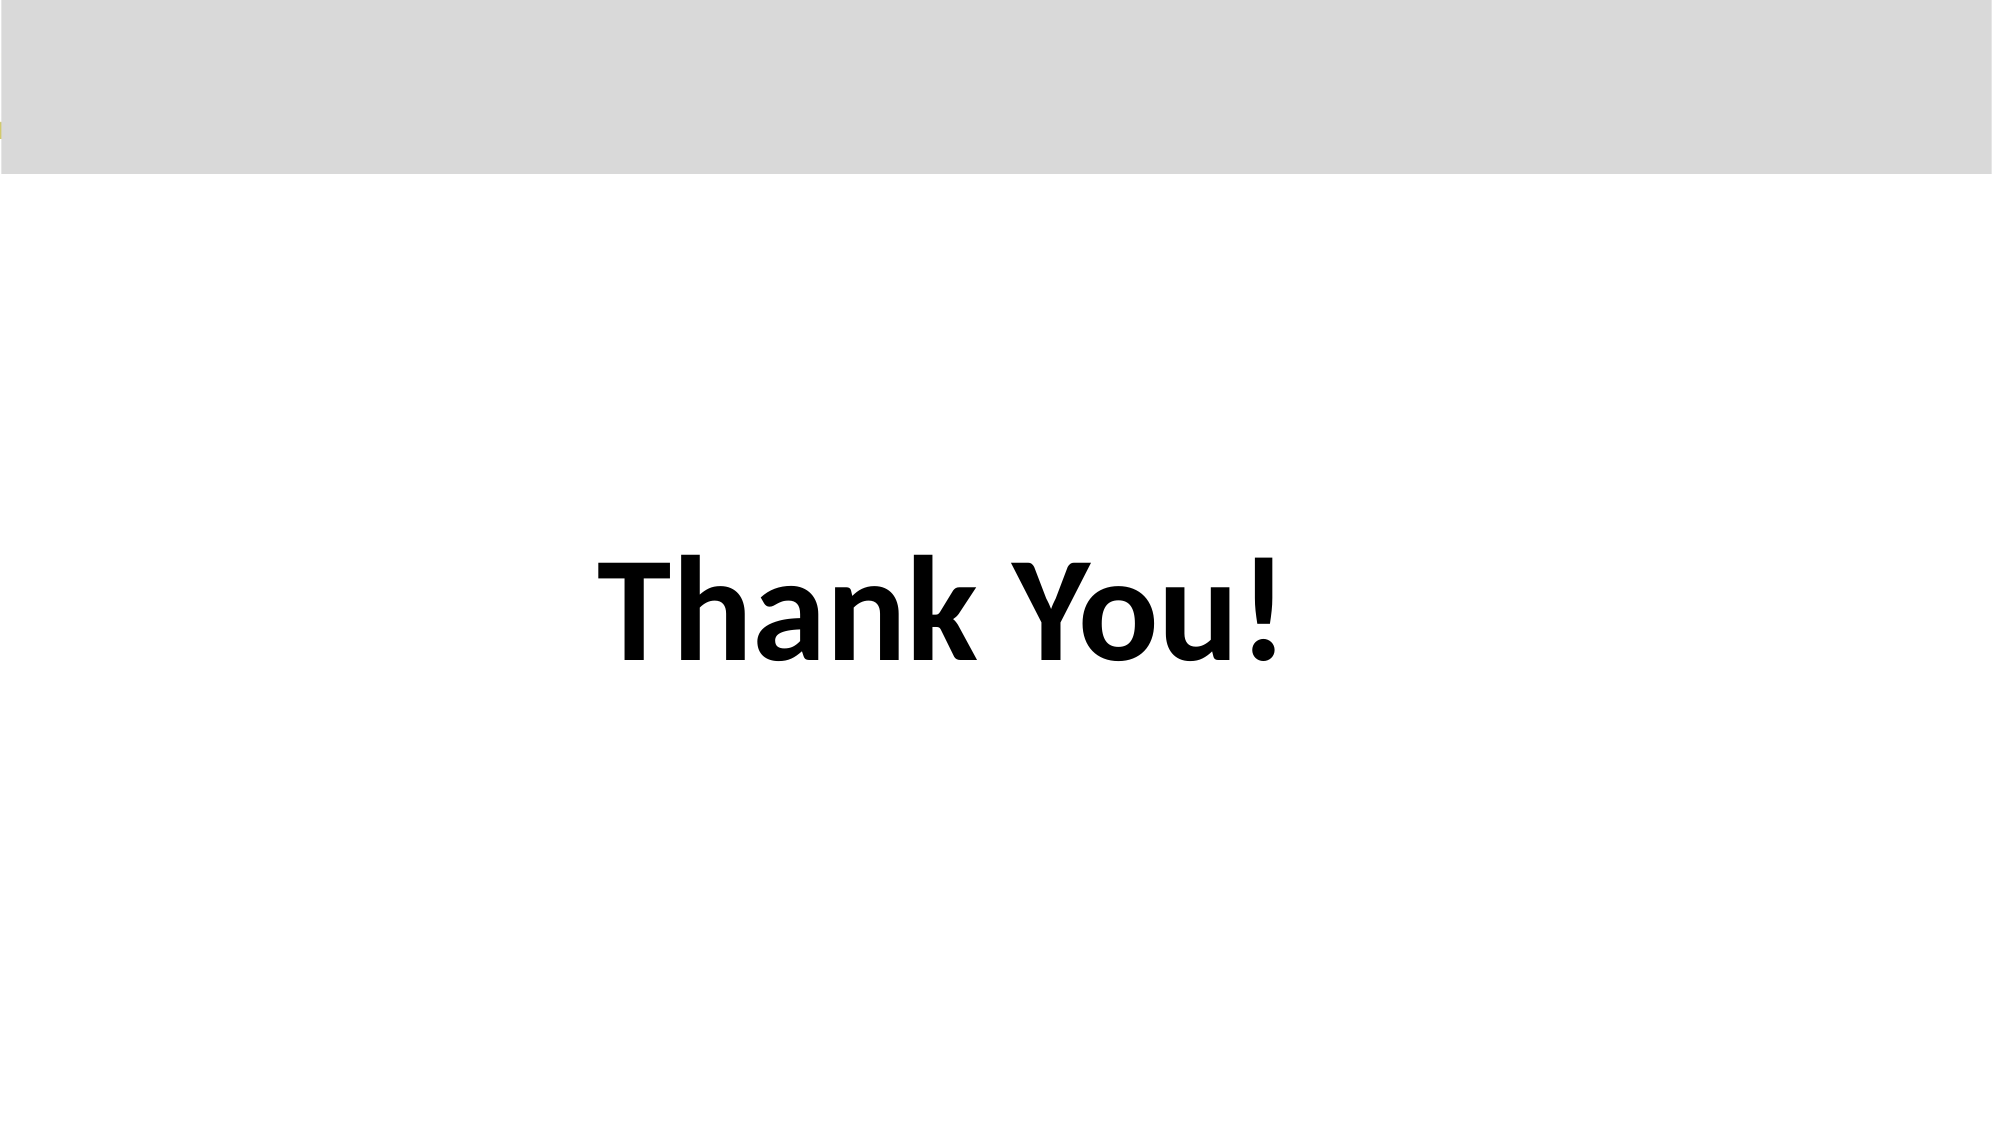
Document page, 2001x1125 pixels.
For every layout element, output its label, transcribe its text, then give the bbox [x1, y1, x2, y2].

text_box [1, 0, 1992, 174]
text_box Thank You! [582, 502, 1502, 700]
